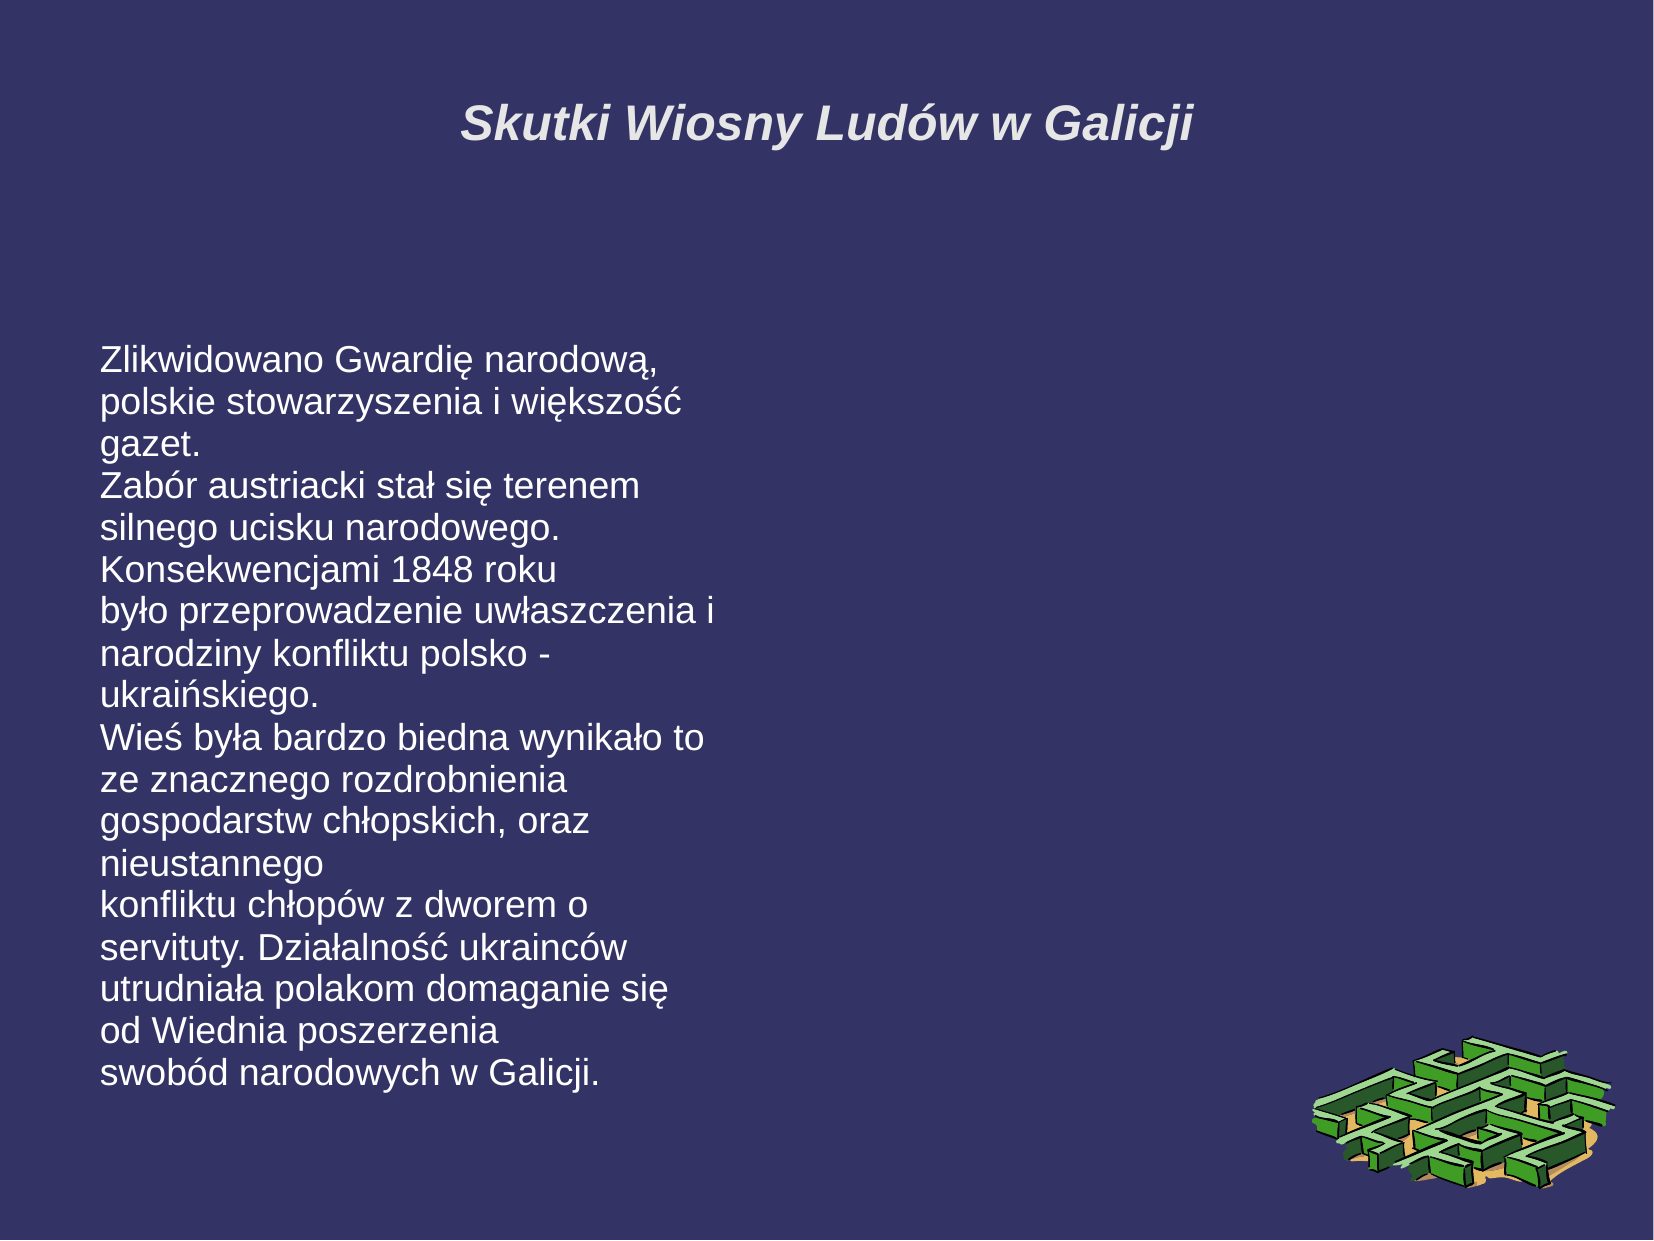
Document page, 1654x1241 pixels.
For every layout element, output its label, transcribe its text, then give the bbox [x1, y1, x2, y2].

text_box Zlikwidowano Gwardię narodową, polskie stowarzyszenia i większość gazet. Zabór austriacki stał się terenem silnego ucisku narodowego. Konsekwencjami 1848 roku było przeprowadzenie uwłaszczenia i narodziny konfliktu polsko - ukraińskiego. Wieś była bardzo biedna wynikało to ze znacznego rozdrobnienia gospodarstw chłopskich, oraz nieustannego konfliktu chłopów z dworem o servituty. Działalność ukrainców utrudniała polakom domaganie się od Wiednia poszerzenia swobód narodowych w Galicji. [84, 330, 733, 1103]
title Skutki Wiosny Ludów w Galicji [121, 19, 1534, 227]
